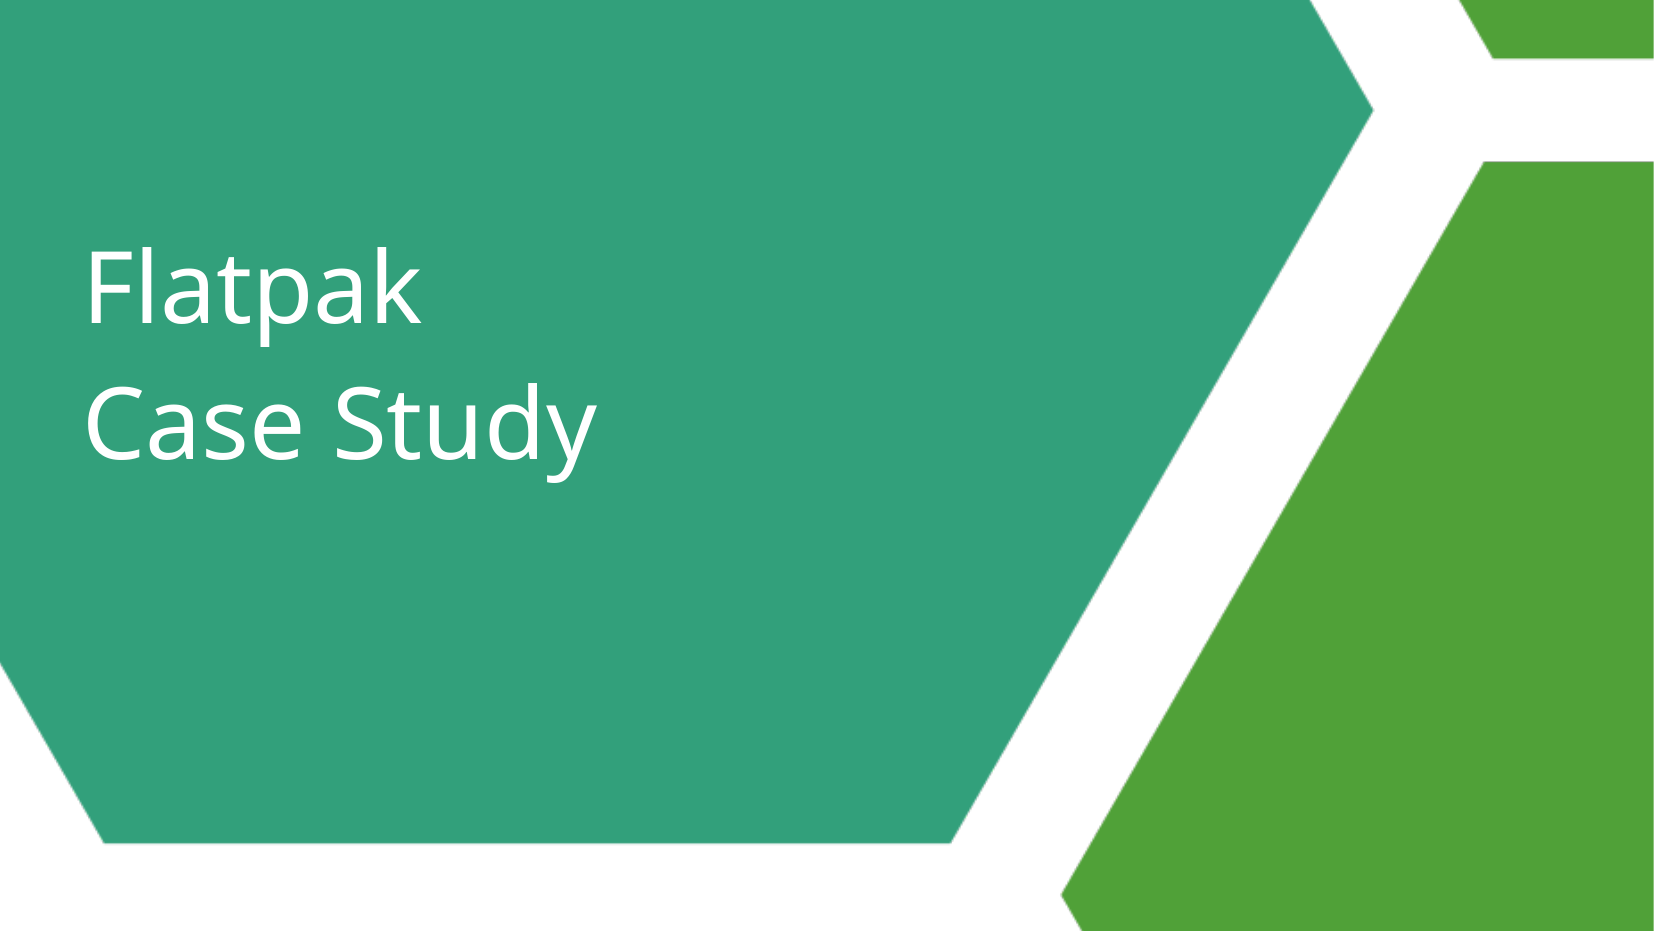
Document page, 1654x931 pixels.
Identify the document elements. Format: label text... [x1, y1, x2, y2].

title Flatpak Case Study [82, 219, 1218, 486]
picture [0, 0, 1654, 931]
